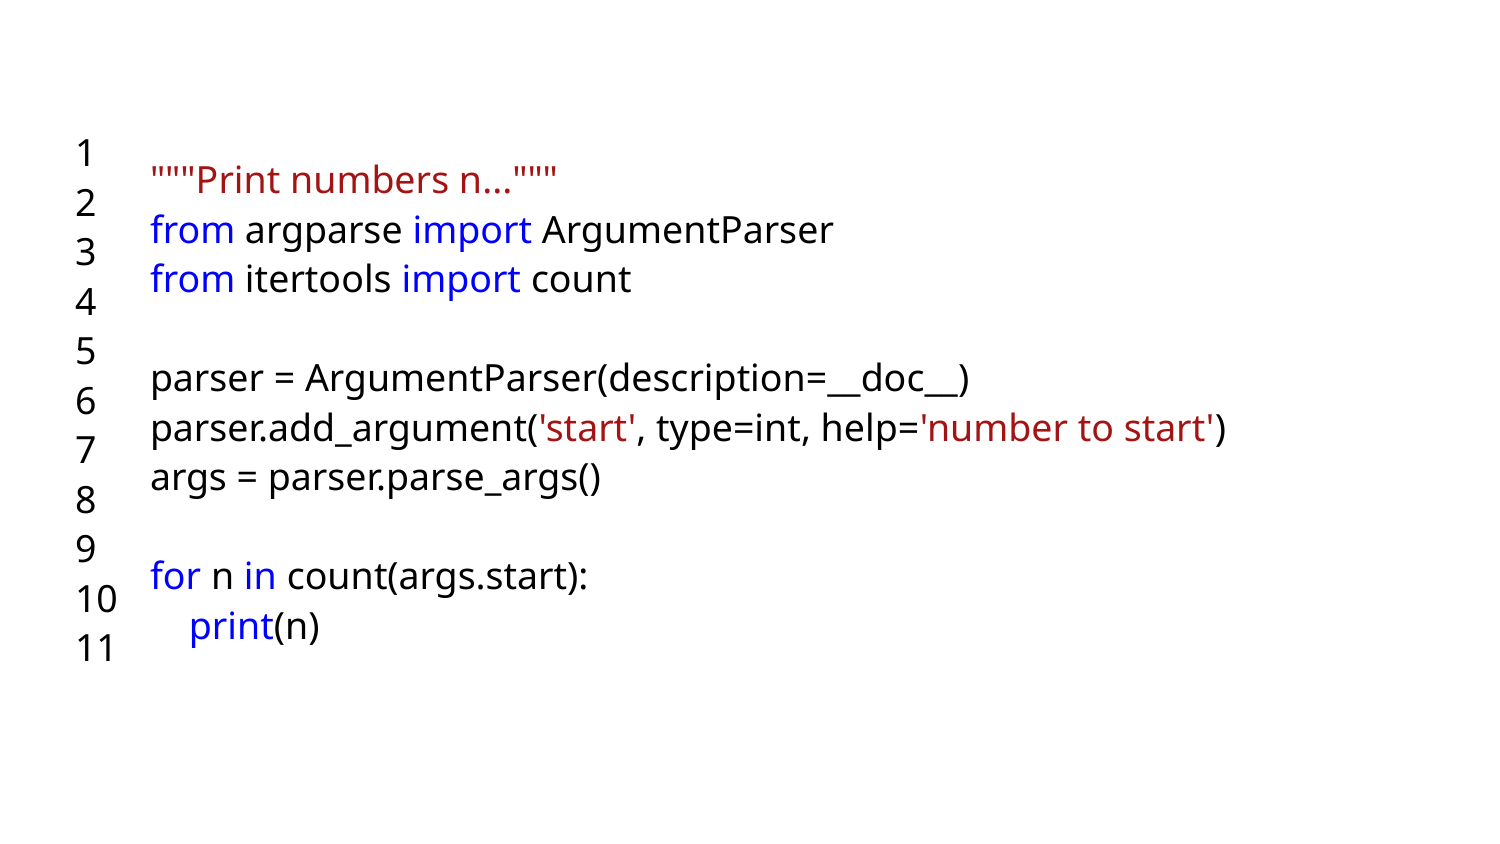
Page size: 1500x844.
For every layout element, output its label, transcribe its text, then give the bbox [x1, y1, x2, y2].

title """Print numbers n...""" from argparse import ArgumentParser from itertools import count parser = ArgumentParser(description=__doc__) parser.add_argument('start', type=int, help='number to start') args = parser.parse_args() for n in count(args.start): print(n) [160, 44, 1469, 799]
text_box 1 2 3 4 5 6 7 8 9 10 11 [60, 44, 160, 799]
